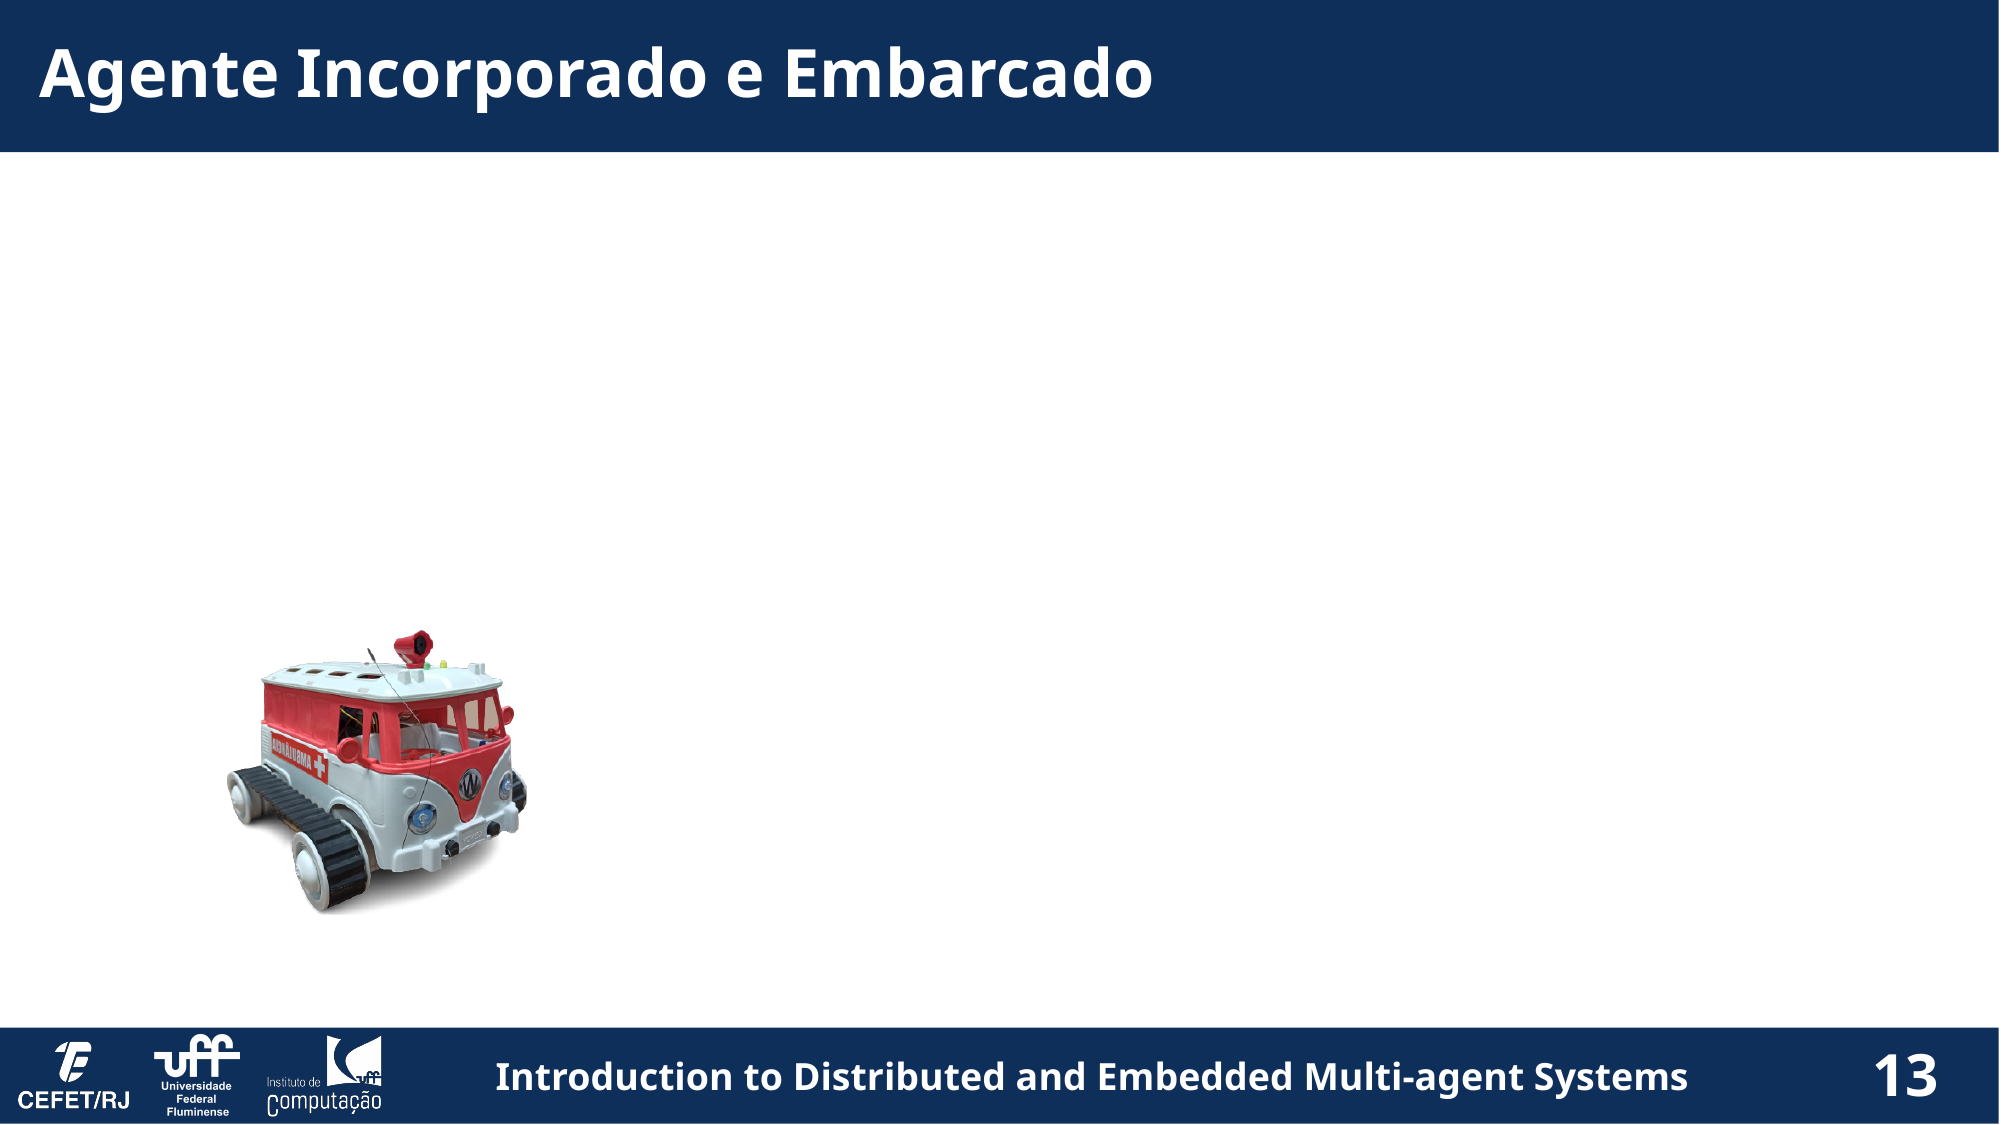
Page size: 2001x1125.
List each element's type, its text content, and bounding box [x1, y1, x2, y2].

text_box Agente Incorporado e Embarcado [25, 23, 1999, 119]
picture [222, 628, 532, 915]
picture [265, 1033, 383, 1117]
picture [18, 1021, 129, 1125]
picture [153, 1033, 241, 1121]
